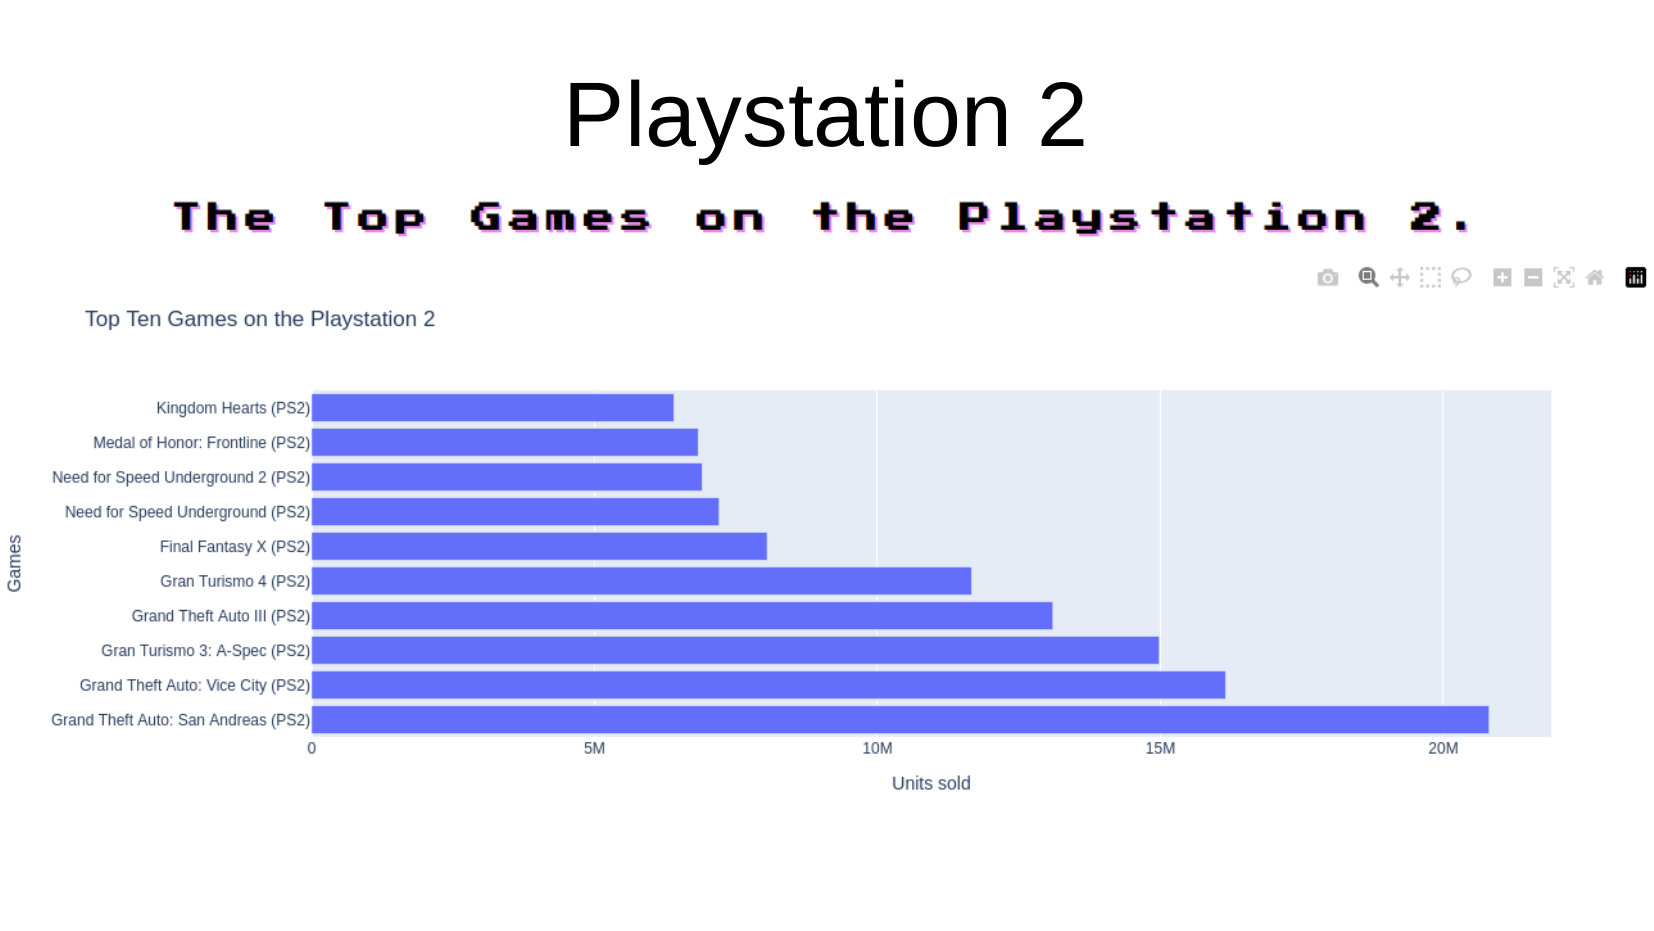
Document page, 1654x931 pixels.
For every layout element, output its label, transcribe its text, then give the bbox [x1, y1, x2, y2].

title Playstation 2 [82, 37, 1571, 185]
picture [0, 185, 1654, 827]
